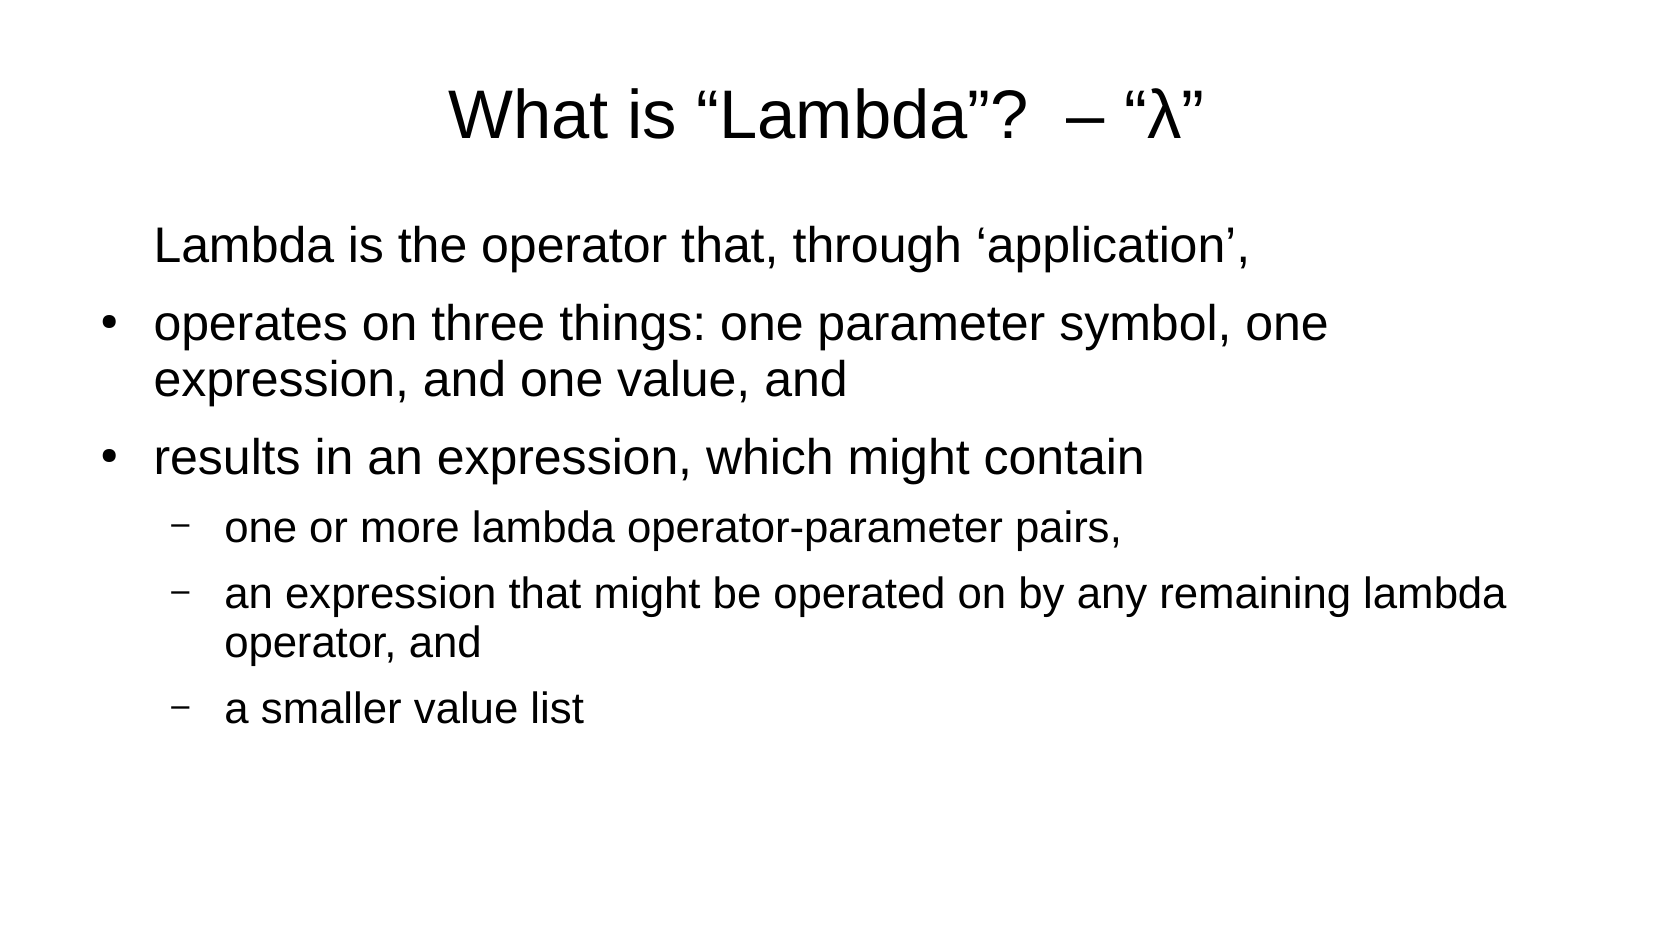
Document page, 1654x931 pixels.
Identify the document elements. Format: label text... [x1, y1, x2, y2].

list Lambda is the operator that, through ‘application’, operates on three things: one parameter symbol, one expression, and one value, and results in an expression, which might contain one or more lambda operator-parameter pairs, an expression that might be operated on by any remaining lambda operator, and a smaller value list [82, 217, 1571, 758]
title What is “Lambda”? – “λ” [82, 37, 1571, 193]
